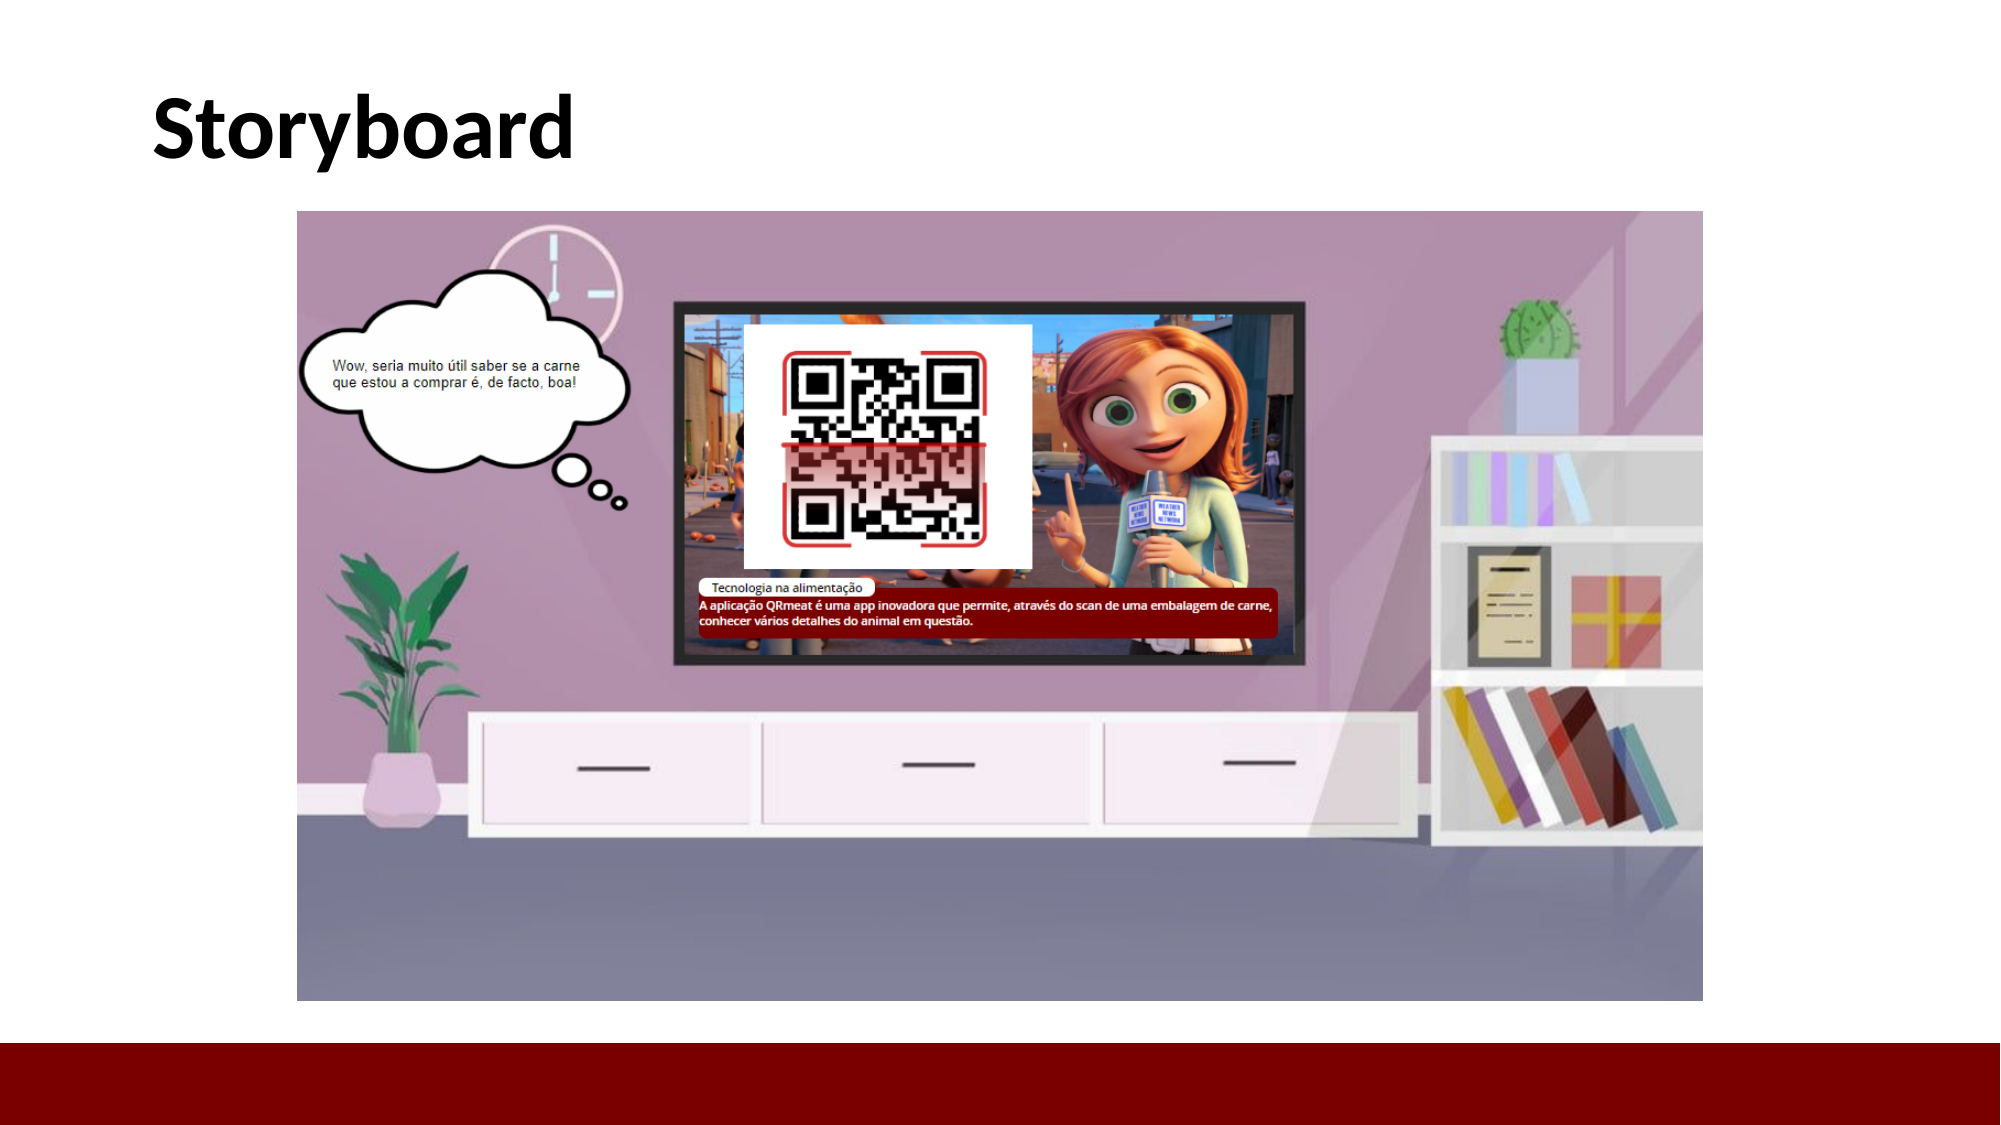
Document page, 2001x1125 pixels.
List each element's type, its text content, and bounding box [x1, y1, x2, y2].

title Storyboard [137, 20, 1863, 238]
picture [297, 211, 1703, 1001]
text_box [0, 1043, 2000, 1125]
